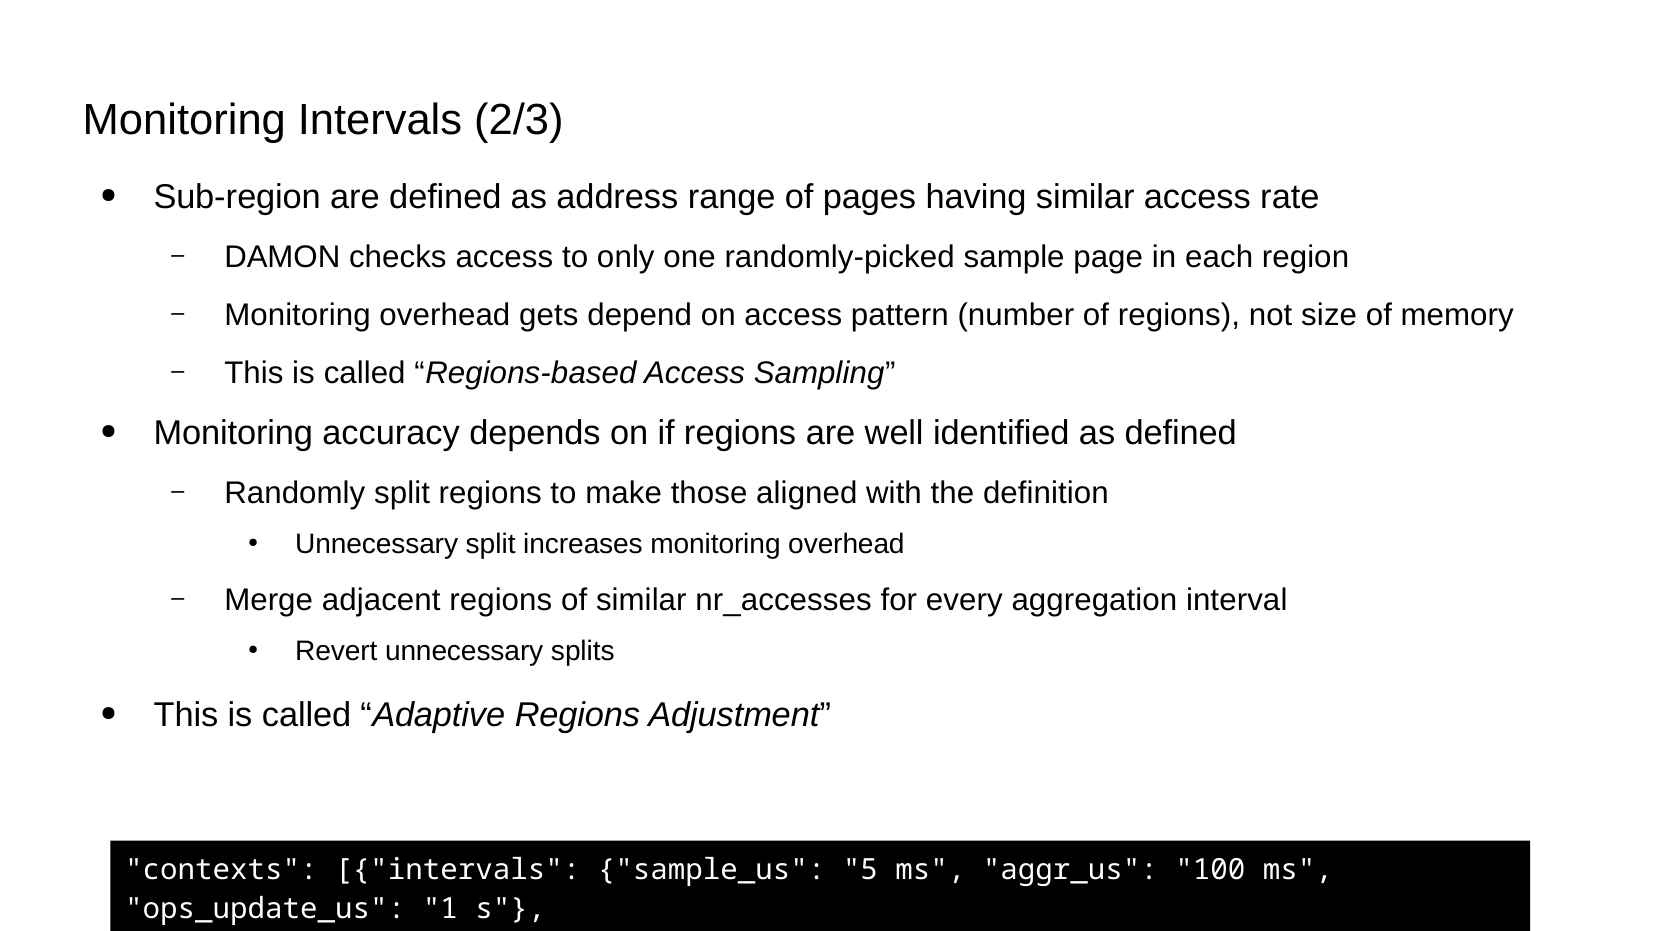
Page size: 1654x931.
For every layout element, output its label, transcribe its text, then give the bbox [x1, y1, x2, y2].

text_box "contexts": [{"intervals": {"sample_us": "5 ms", "aggr_us": "100 ms", "ops_update_us": "1 s"}, [110, 840, 1531, 885]
list Sub-region are defined as address range of pages having similar access rate DAMON checks access to only one randomly-picked sample page in each region Monitoring overhead gets depend on access pattern (number of regions), not size of memory This is called “Regions-based Access Sampling” Monitoring accuracy depends on if regions are well identified as defined Randomly split regions to make those aligned with the definition Unnecessary split increases monitoring overhead Merge adjacent regions of similar nr_accesses for every aggregation interval Revert unnecessary splits This is called “Adaptive Regions Adjustment” [82, 177, 1571, 833]
title Monitoring Intervals (2/3) [82, 81, 1571, 157]
